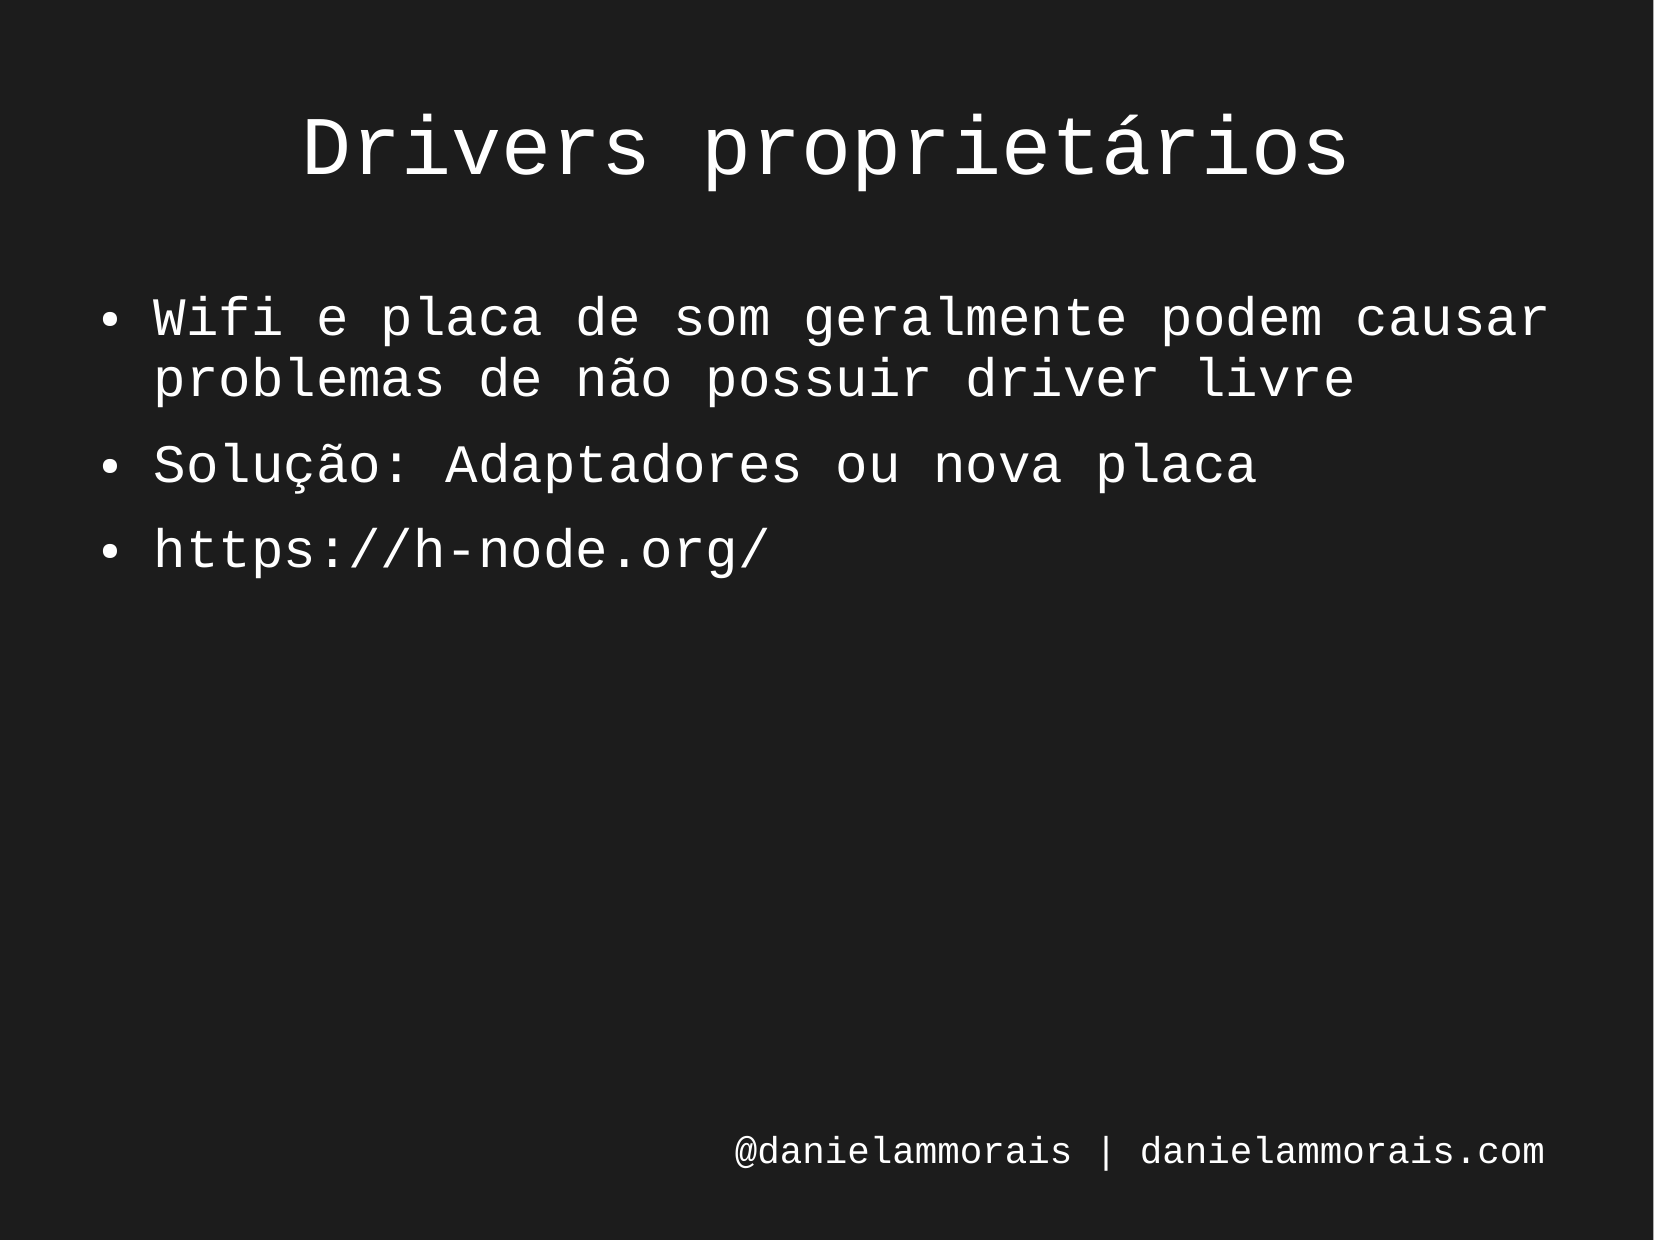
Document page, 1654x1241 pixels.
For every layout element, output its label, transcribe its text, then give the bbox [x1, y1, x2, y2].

list Wifi e placa de som geralmente podem causar problemas de não possuir driver livre Solução: Adaptadores ou nova placa https://h-node.org/ [82, 290, 1571, 1010]
text_box @danielammorais | danielammorais.com [720, 1125, 1654, 1226]
title Drivers proprietários [82, 49, 1571, 257]
